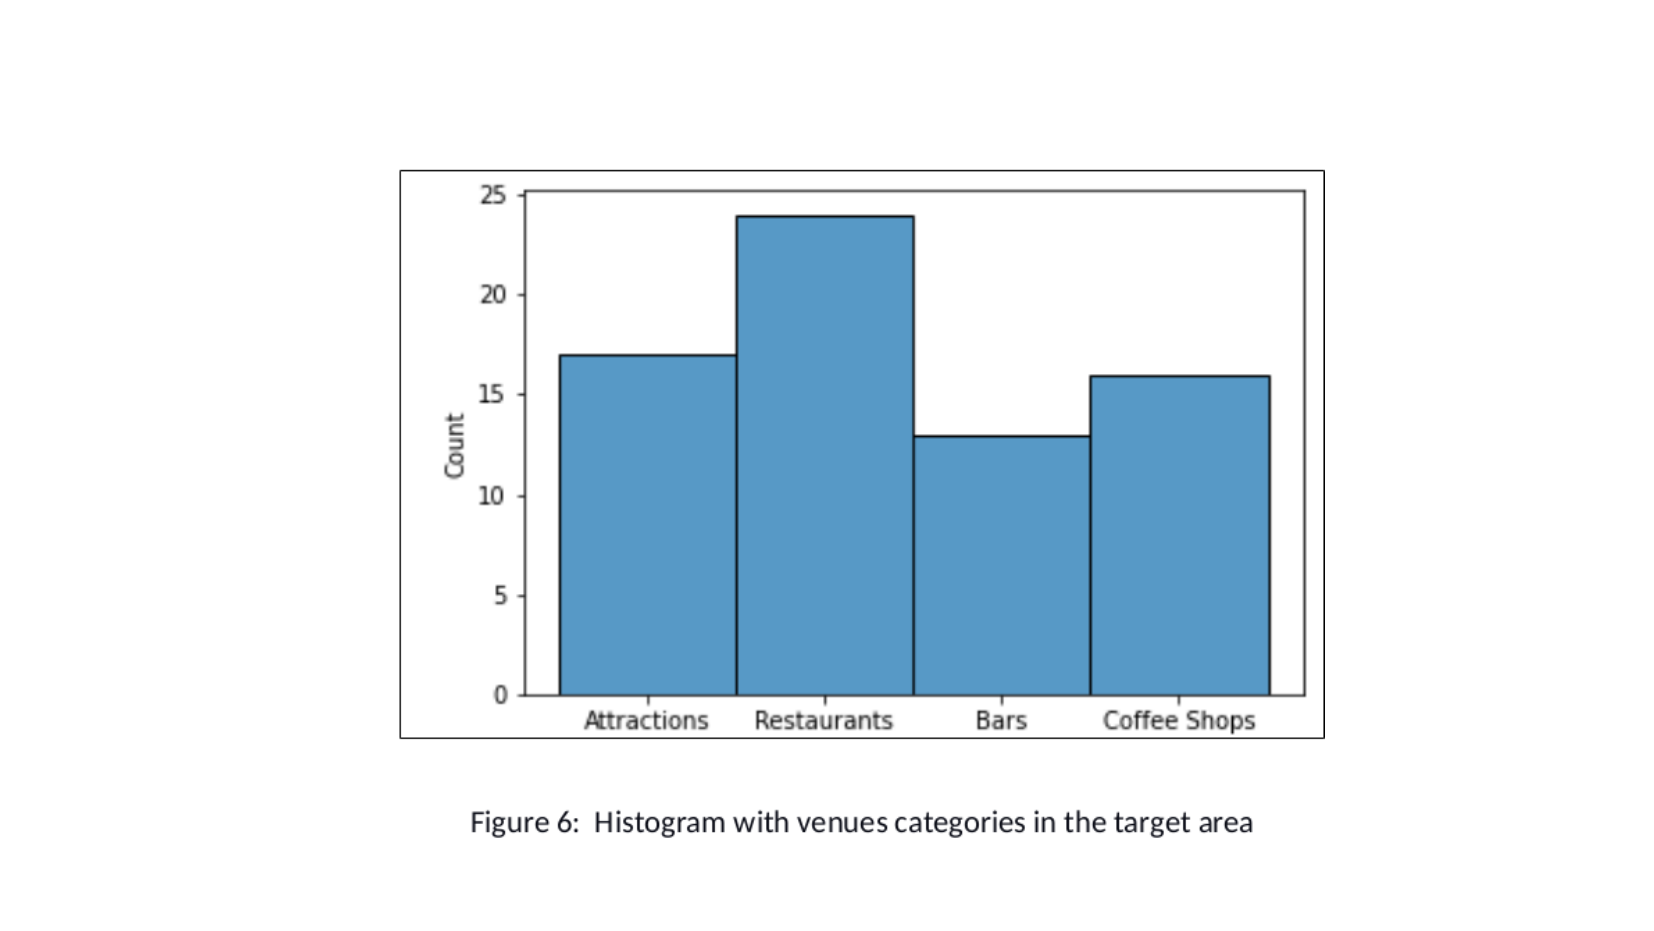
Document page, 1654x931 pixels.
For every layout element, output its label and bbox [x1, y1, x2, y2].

picture [390, 159, 1325, 856]
